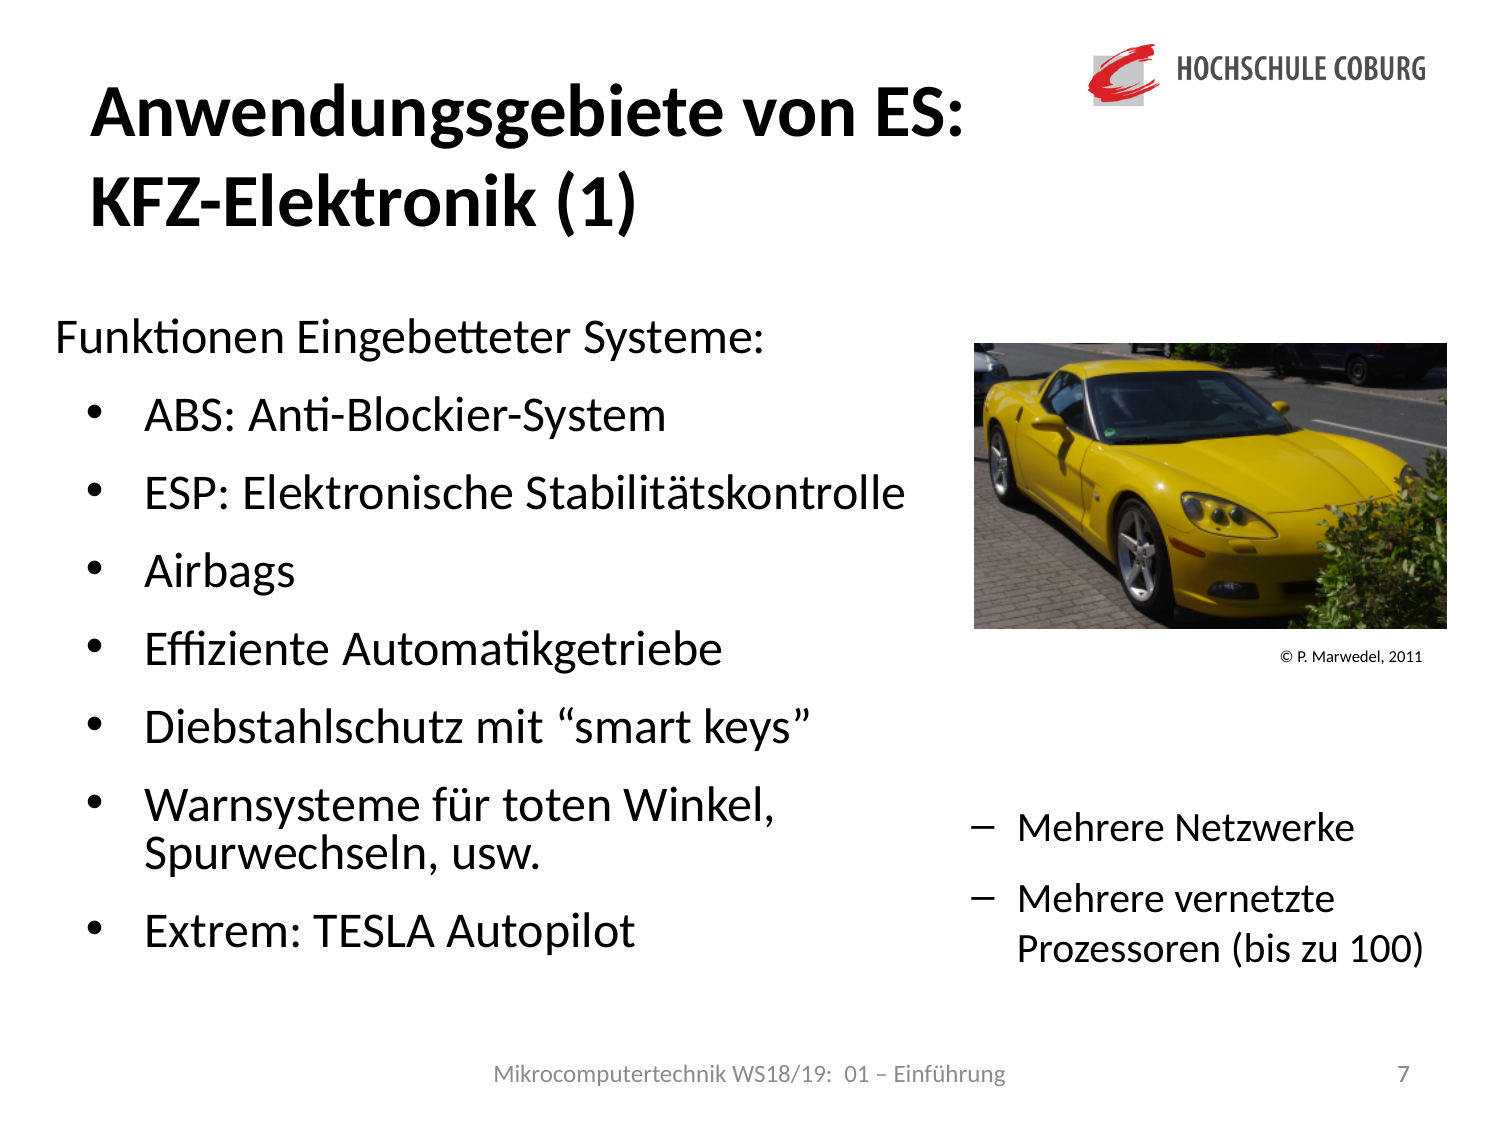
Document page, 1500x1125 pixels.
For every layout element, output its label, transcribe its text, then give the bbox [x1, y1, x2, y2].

text_box Funktionen Eingebetteter Systeme: ABS: Anti-Blockier-System ESP: Elektronische Stabilitätskontrolle Airbags Effiziente Automatikgetriebe Diebstahlschutz mit “smart keys” Warnsysteme für toten Winkel, Spurwechseln, usw. Extrem: TESLA Autopilot [41, 296, 927, 965]
text_box © P. Marwedel, 2011 [1264, 638, 1438, 674]
slide_number <number> [1074, 1042, 1425, 1103]
picture [1088, 44, 1425, 106]
text_box Mehrere Netzwerke Mehrere vernetzte Prozessoren (bis zu 100) [927, 792, 1459, 1017]
picture [974, 343, 1447, 629]
title Anwendungsgebiete von ES: KFZ-Elektronik (1) [75, 45, 1425, 259]
